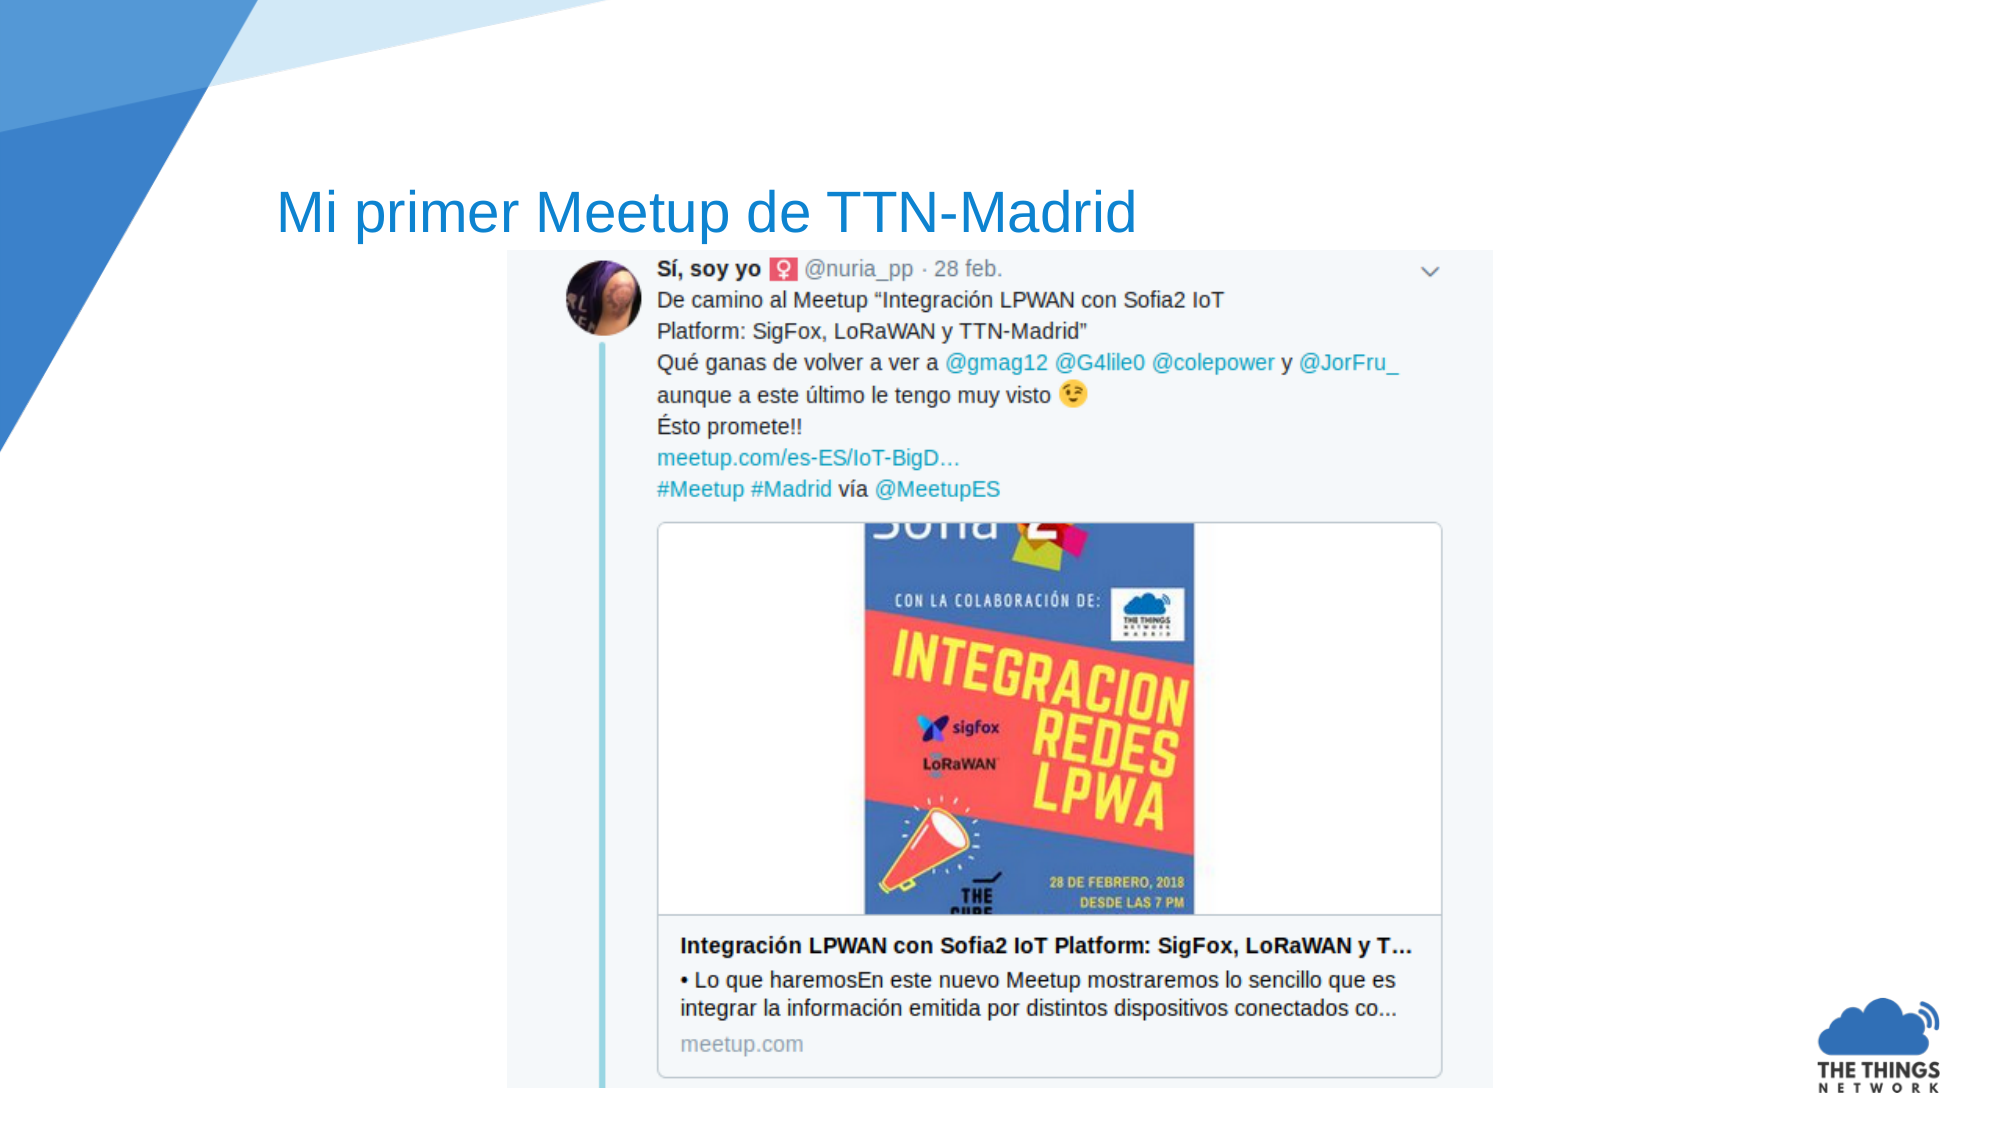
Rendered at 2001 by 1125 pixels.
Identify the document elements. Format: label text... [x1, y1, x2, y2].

picture [0, 0, 1940, 1093]
title Mi primer Meetup de TTN-Madrid [261, 100, 1863, 318]
